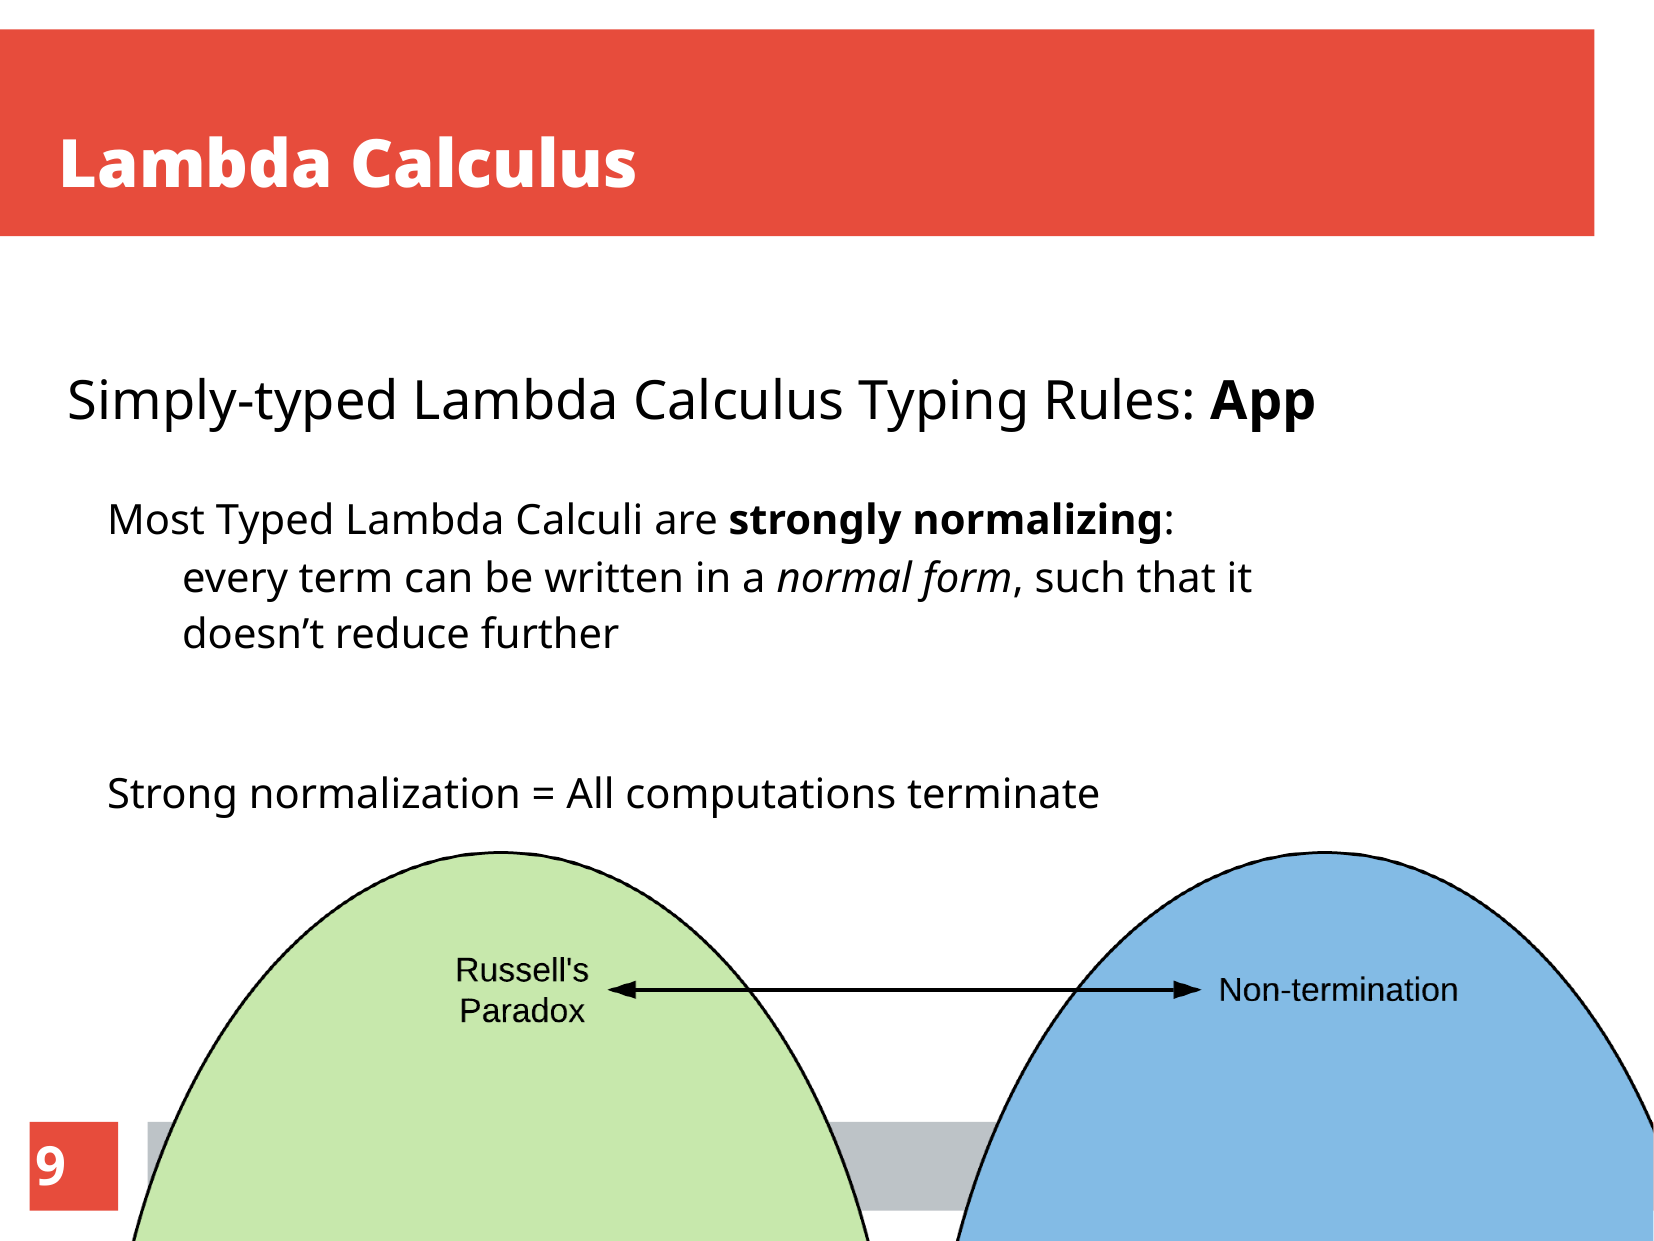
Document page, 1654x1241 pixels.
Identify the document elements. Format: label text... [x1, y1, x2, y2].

text_box 9 [20, 1119, 254, 1210]
text_box Most Typed Lambda Calculi are strongly normalizing: every term can be written in a normal form, such that it doesn’t reduce further Strong normalization = All computations terminate [92, 482, 1522, 791]
title Lambda Calculus [59, 58, 1595, 207]
text_box Simply-typed Lambda Calculus Typing Rules: App [53, 354, 1588, 433]
picture [43, 791, 1654, 1241]
